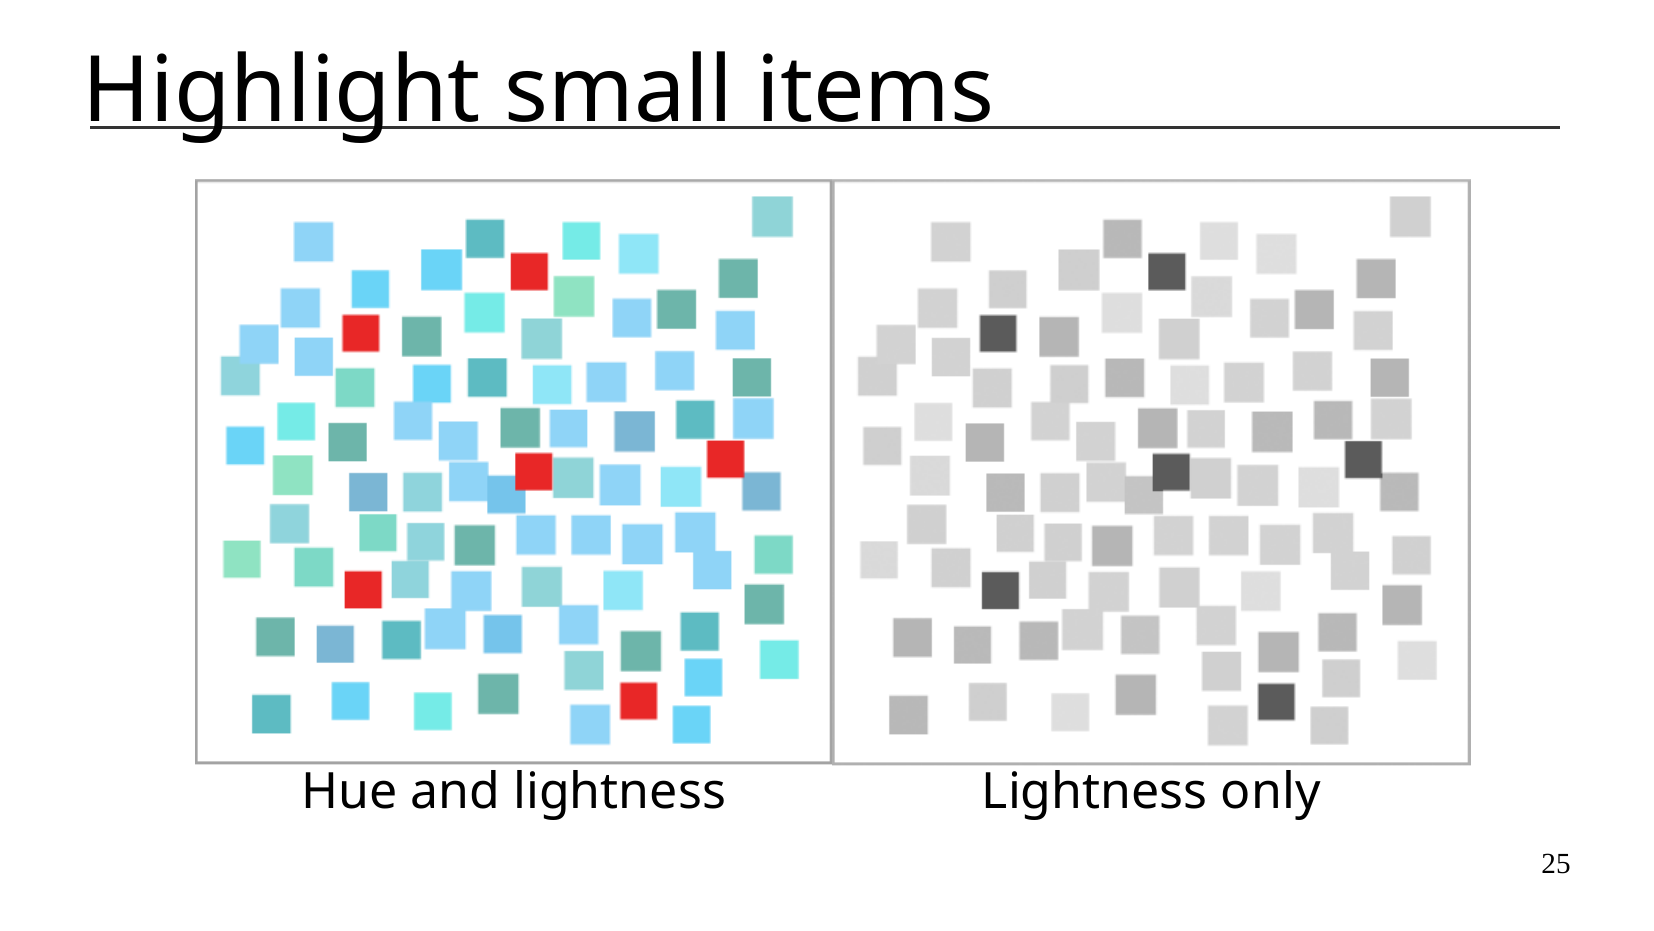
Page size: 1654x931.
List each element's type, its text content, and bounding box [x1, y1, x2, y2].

text_box Hue and lightness [195, 749, 832, 827]
text_box Lightness only [832, 749, 1471, 827]
title Highlight small items [82, 32, 1571, 140]
picture [195, 179, 1471, 749]
